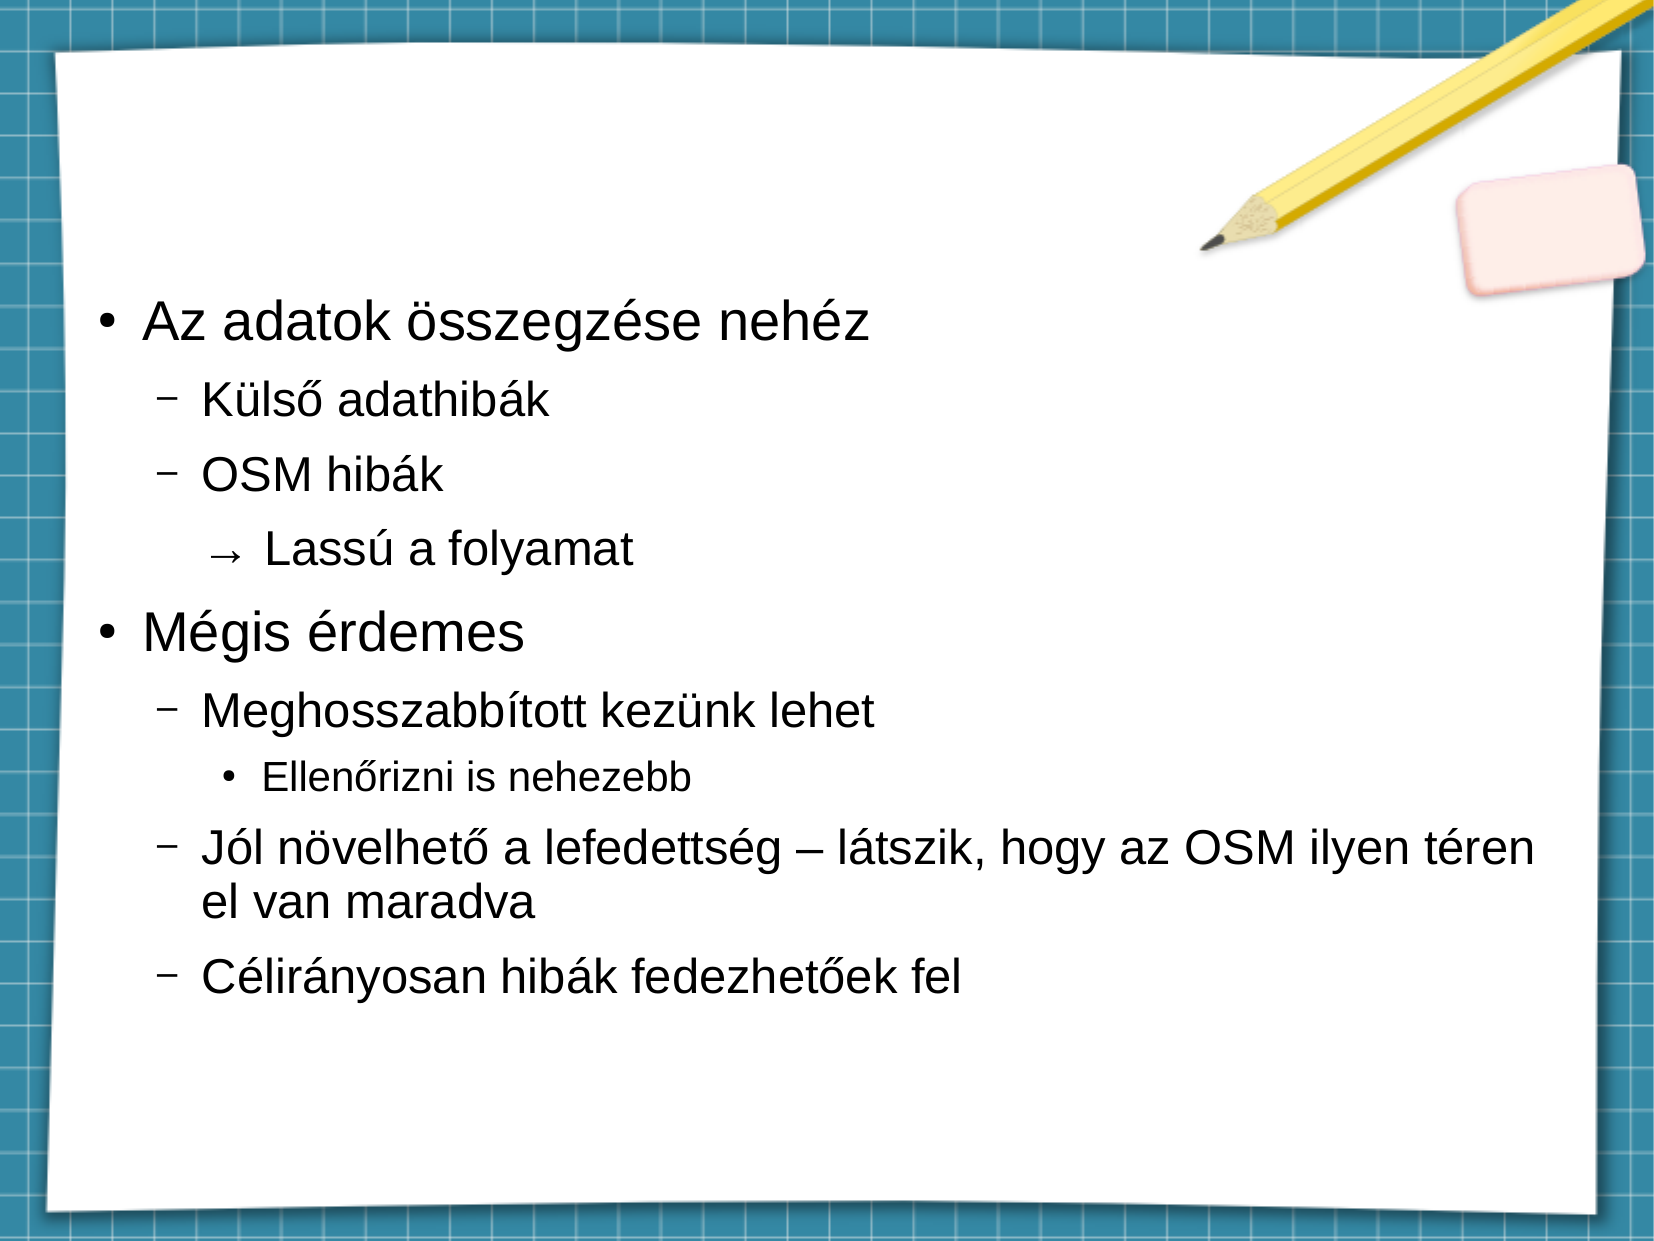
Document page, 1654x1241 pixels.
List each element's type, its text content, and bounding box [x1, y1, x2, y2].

list Az adatok összegzése nehéz Külső adathibák OSM hibák → Lassú a folyamat Mégis érdemes Meghosszabbított kezünk lehet Ellenőrizni is nehezebb Jól növelhető a lefedettség – látszik, hogy az OSM ilyen téren el van maradva Célirányosan hibák fedezhetőek fel [82, 290, 1571, 1010]
picture [0, 0, 1654, 1241]
